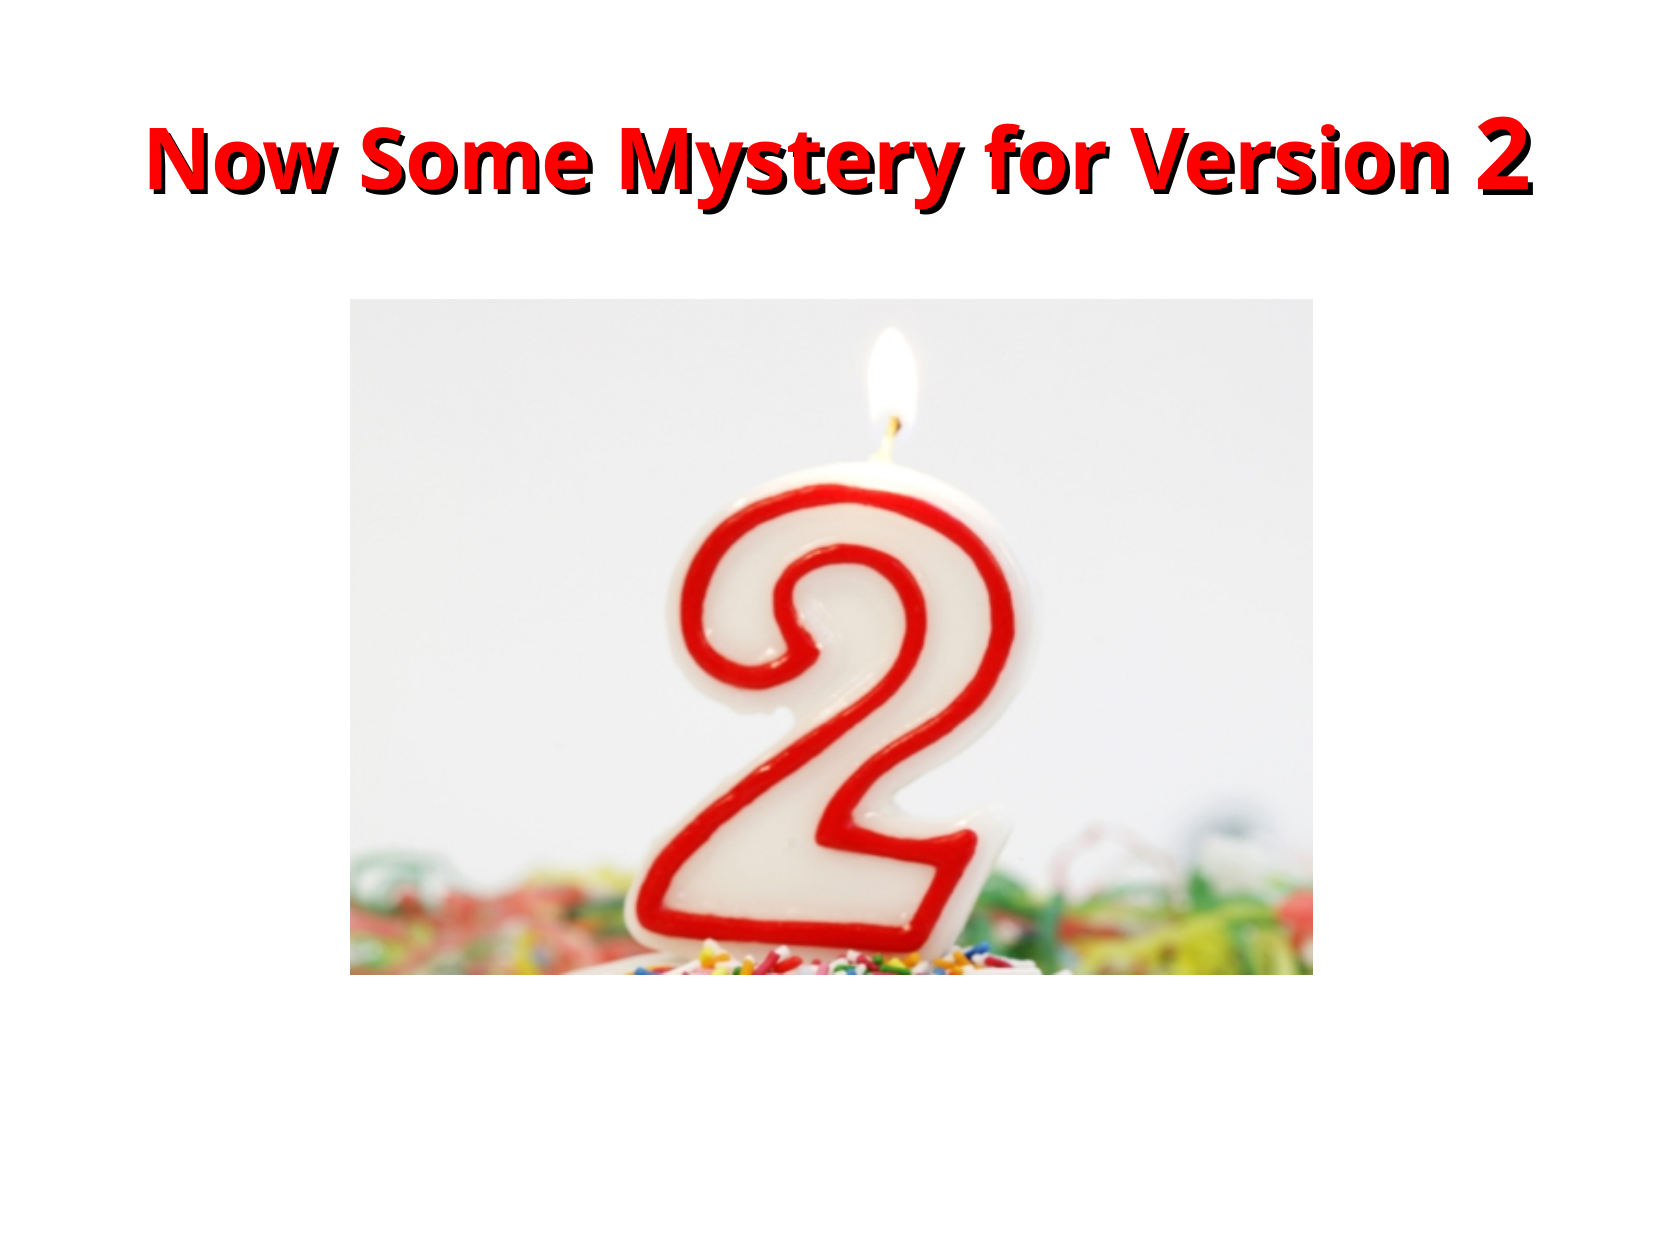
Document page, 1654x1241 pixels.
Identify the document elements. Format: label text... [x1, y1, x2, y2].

picture [350, 299, 1313, 976]
text_box Now Some Mystery for Version 2 [127, 75, 1563, 239]
